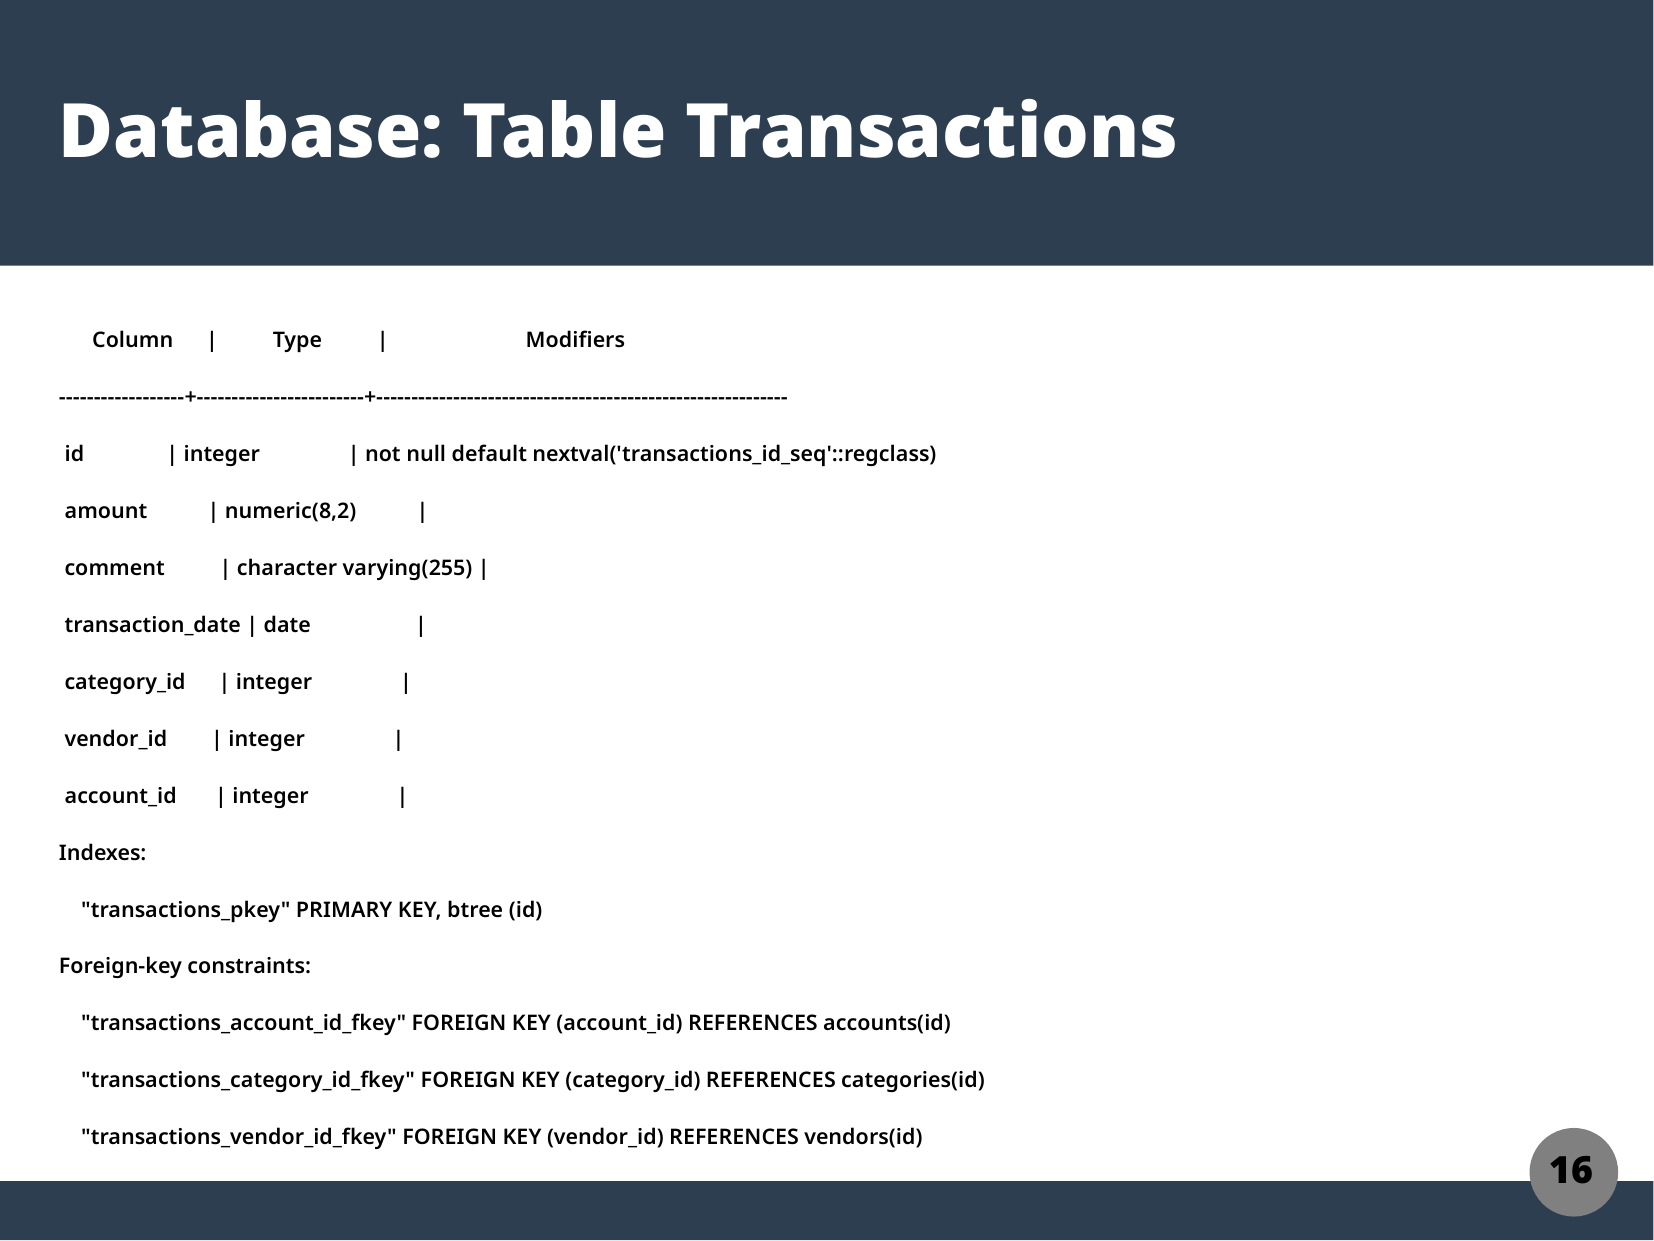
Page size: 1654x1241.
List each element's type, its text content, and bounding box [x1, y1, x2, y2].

title Database: Table Transactions [59, 49, 1595, 207]
list Column | Type | Modifiers ------------------+------------------------+----------------------------------------------------------- id | integer | not null default nextval('transactions_id_seq'::regclass) amount | numeric(8,2) | comment | character varying(255) | transaction_date | date | category_id | integer | vendor_id | integer | account_id | integer | Indexes: "transactions_pkey" PRIMARY KEY, btree (id) Foreign-key constraints: "transactions_account_id_fkey" FOREIGN KEY (account_id) REFERENCES accounts(id) "transactions_category_id_fkey" FOREIGN KEY (category_id) REFERENCES categories(id) "transactions_vendor_id_fkey" FOREIGN KEY (vendor_id) REFERENCES vendors(id) [59, 324, 1595, 1152]
